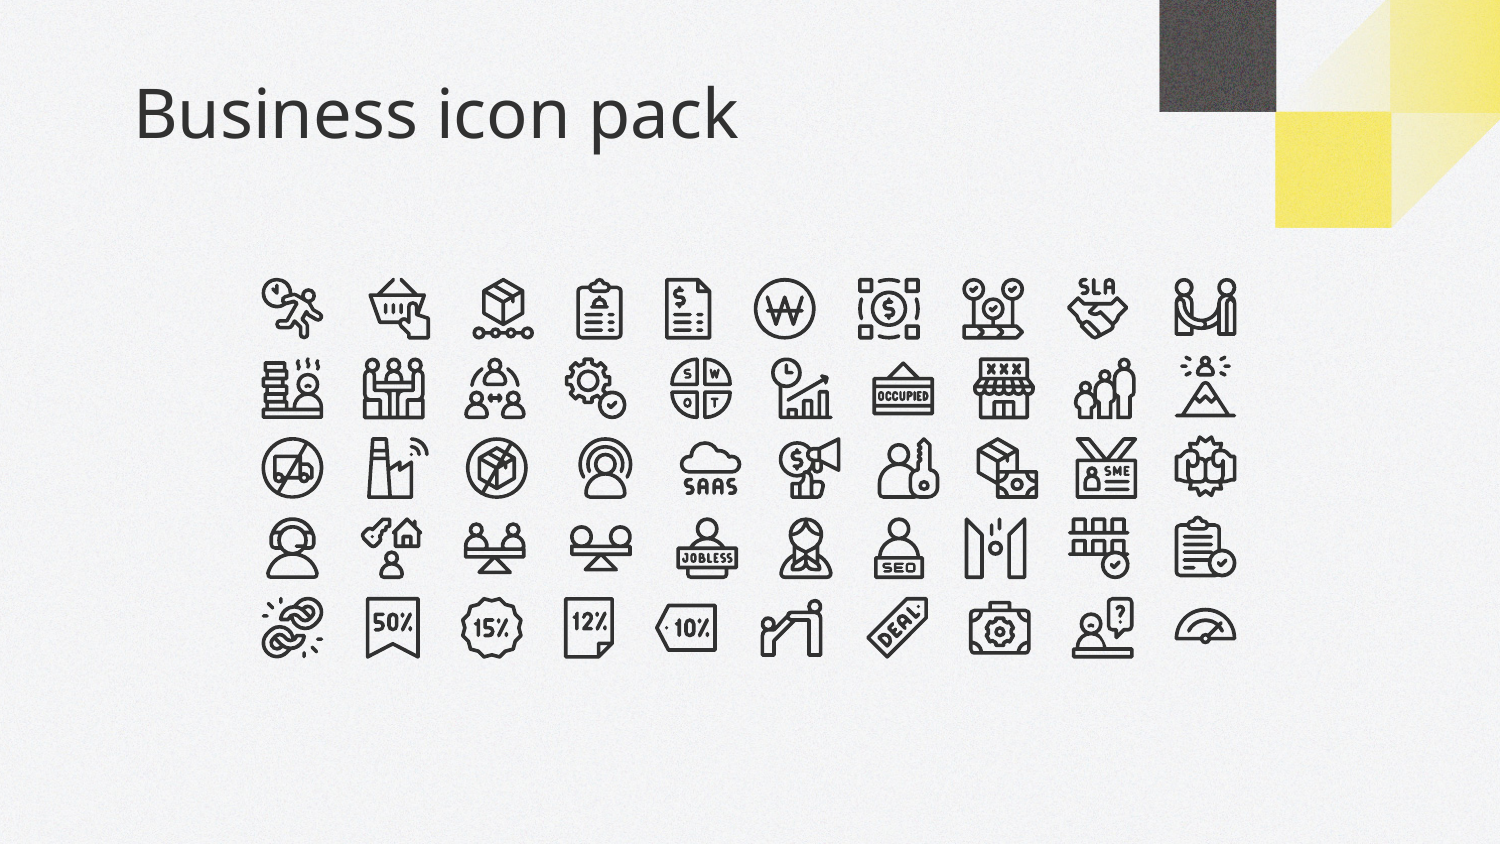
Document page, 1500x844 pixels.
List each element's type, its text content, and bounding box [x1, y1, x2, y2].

text_box [261, 624, 306, 659]
text_box [305, 357, 311, 369]
text_box [858, 277, 874, 294]
text_box [683, 477, 695, 495]
text_box [1067, 517, 1130, 535]
text_box [779, 517, 833, 580]
text_box [858, 297, 864, 321]
text_box [391, 517, 423, 549]
text_box [703, 390, 732, 420]
text_box [278, 596, 324, 631]
picture [0, 0, 1500, 844]
text_box [1067, 538, 1130, 580]
text_box [877, 277, 901, 284]
text_box [670, 357, 699, 387]
text_box [670, 390, 699, 420]
text_box [665, 277, 712, 340]
text_box [697, 477, 709, 495]
text_box [367, 437, 414, 499]
text_box [578, 437, 633, 479]
text_box [1106, 596, 1134, 640]
text_box [266, 601, 275, 610]
text_box [409, 437, 429, 457]
text_box [1184, 371, 1192, 377]
text_box [676, 517, 739, 580]
text_box [703, 357, 732, 387]
text_box [563, 597, 614, 659]
text_box [1078, 277, 1090, 296]
text_box [576, 277, 623, 340]
text_box [564, 357, 627, 420]
text_box [460, 596, 523, 659]
text_box [870, 290, 908, 327]
text_box [586, 444, 625, 474]
text_box [1174, 435, 1237, 498]
text_box [360, 517, 392, 549]
text_box [1174, 380, 1237, 418]
text_box [482, 357, 508, 387]
text_box [976, 437, 1039, 499]
text_box [1219, 371, 1227, 377]
text_box [506, 367, 520, 388]
text_box [266, 517, 319, 579]
text_box [997, 517, 1002, 531]
text_box [968, 600, 1031, 655]
text_box [261, 437, 324, 499]
text_box [470, 367, 484, 388]
text_box [904, 277, 920, 294]
text_box [463, 522, 526, 575]
text_box [1174, 277, 1237, 336]
text_box [786, 374, 829, 402]
text_box [874, 517, 925, 580]
text_box [362, 357, 425, 420]
text_box [500, 390, 526, 420]
text_box [472, 326, 534, 340]
text_box [753, 277, 816, 340]
text_box [877, 334, 901, 340]
text_box [987, 540, 1004, 556]
text_box [914, 297, 920, 321]
text_box [409, 444, 421, 457]
text_box [295, 359, 301, 371]
text_box [1067, 296, 1128, 340]
text_box [487, 393, 503, 403]
text_box [872, 361, 935, 416]
title Business icon pack [118, 63, 1159, 158]
text_box [368, 277, 431, 340]
text_box [778, 437, 841, 499]
text_box [877, 437, 940, 499]
text_box [1174, 607, 1237, 645]
text_box [964, 517, 984, 580]
text_box [1071, 612, 1134, 659]
text_box [771, 357, 833, 420]
text_box [464, 390, 490, 420]
text_box [1174, 515, 1237, 578]
text_box [962, 277, 1025, 340]
text_box [655, 603, 717, 652]
text_box [726, 477, 738, 495]
text_box [1219, 355, 1227, 362]
text_box [570, 525, 632, 572]
text_box [989, 523, 994, 537]
text_box [1007, 517, 1027, 580]
text_box [1195, 355, 1215, 377]
text_box [712, 477, 724, 495]
text_box [679, 441, 742, 474]
text_box [1184, 355, 1192, 362]
text_box [973, 357, 1035, 420]
text_box [379, 550, 404, 580]
text_box [904, 324, 920, 340]
text_box [1073, 357, 1136, 420]
text_box [1103, 277, 1115, 295]
text_box [1091, 277, 1102, 296]
text_box [866, 596, 928, 659]
text_box [315, 359, 321, 371]
text_box [365, 596, 420, 659]
text_box [1075, 437, 1138, 499]
text_box [261, 361, 324, 419]
text_box [584, 452, 627, 499]
text_box [465, 437, 528, 499]
text_box [261, 277, 324, 340]
text_box [760, 598, 823, 657]
text_box [858, 324, 874, 340]
text_box [310, 645, 319, 654]
text_box [482, 277, 525, 327]
